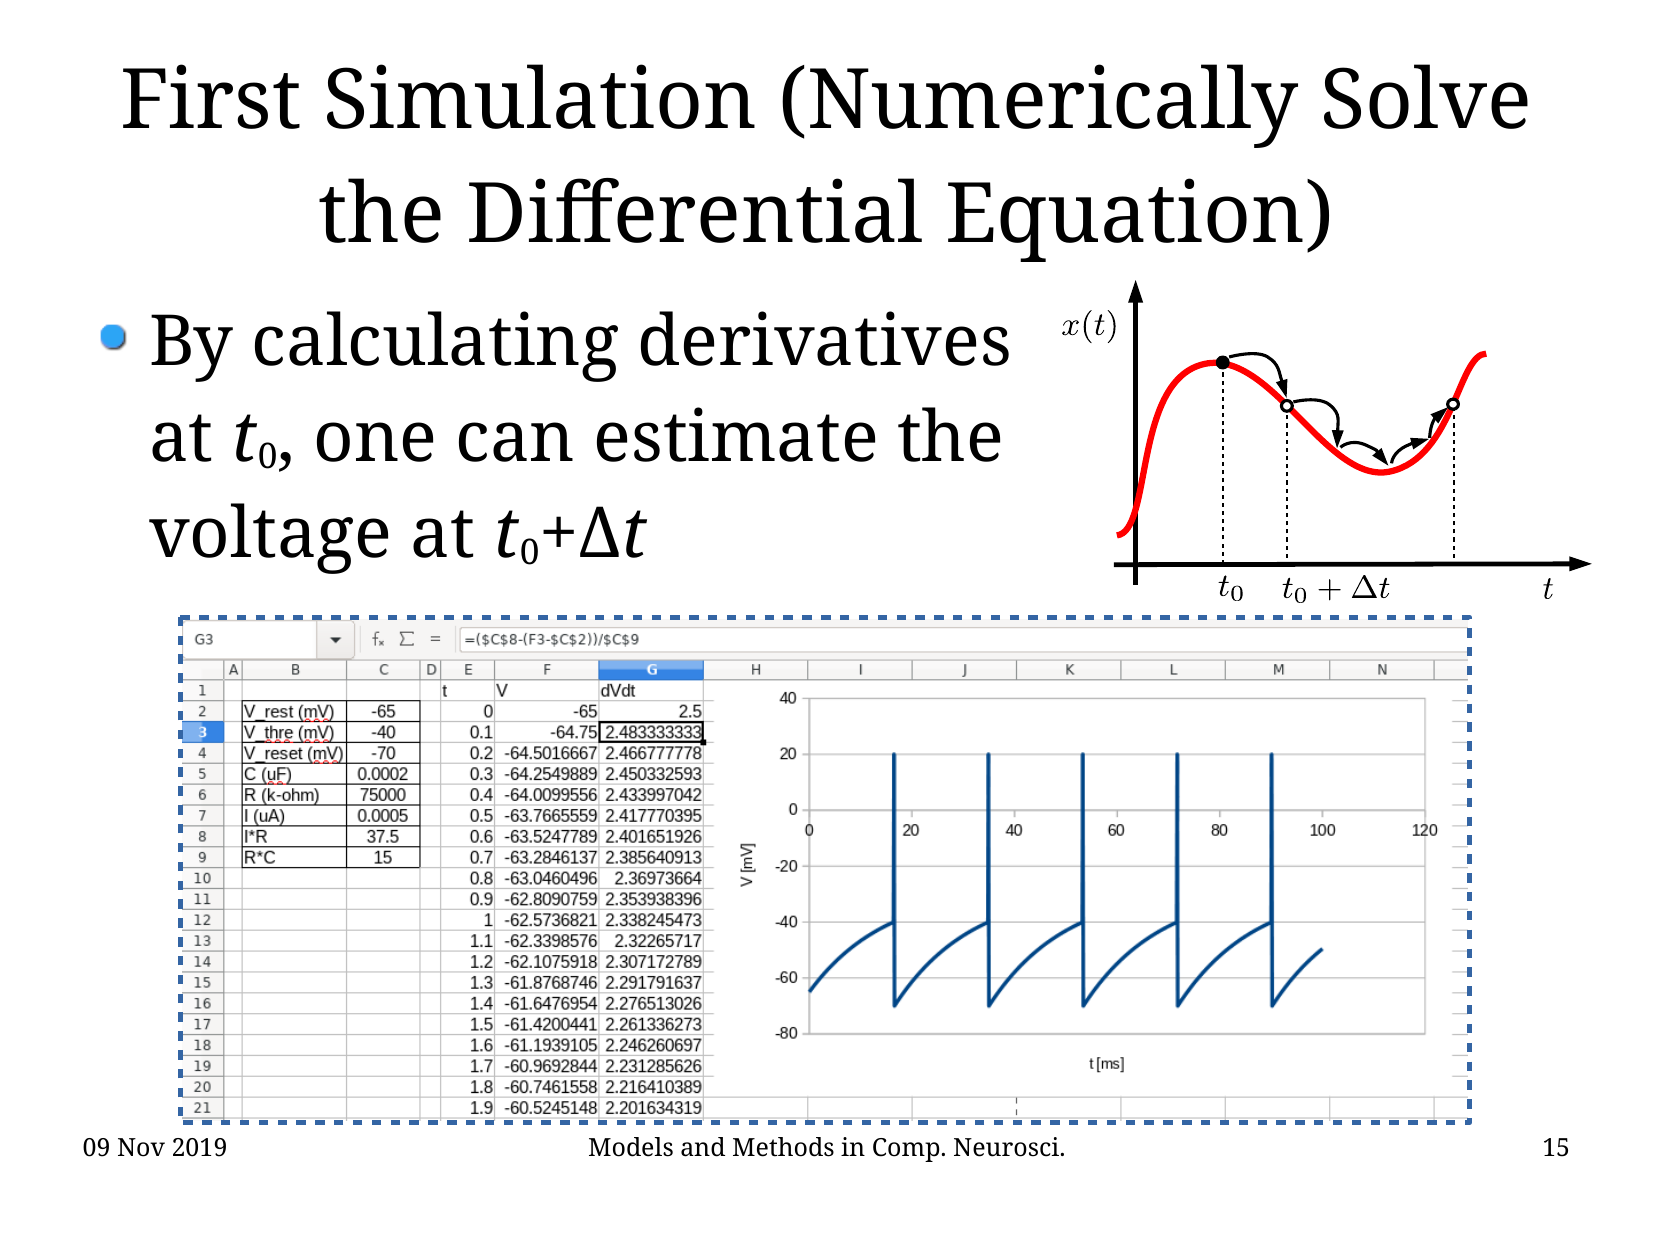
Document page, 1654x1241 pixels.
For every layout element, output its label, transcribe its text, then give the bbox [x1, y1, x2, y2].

text_box [1217, 357, 1229, 368]
picture [1061, 310, 1119, 344]
text_box [1447, 399, 1459, 410]
text_box [1281, 400, 1293, 412]
list By calculating derivatives at t0, one can estimate the voltage at t0+Δt [82, 290, 1043, 658]
picture [1281, 575, 1391, 603]
picture [1217, 575, 1244, 601]
picture [1542, 578, 1555, 599]
title First Simulation (Numerically Solve the Differential Equation) [82, 39, 1571, 267]
picture [182, 619, 1468, 1121]
